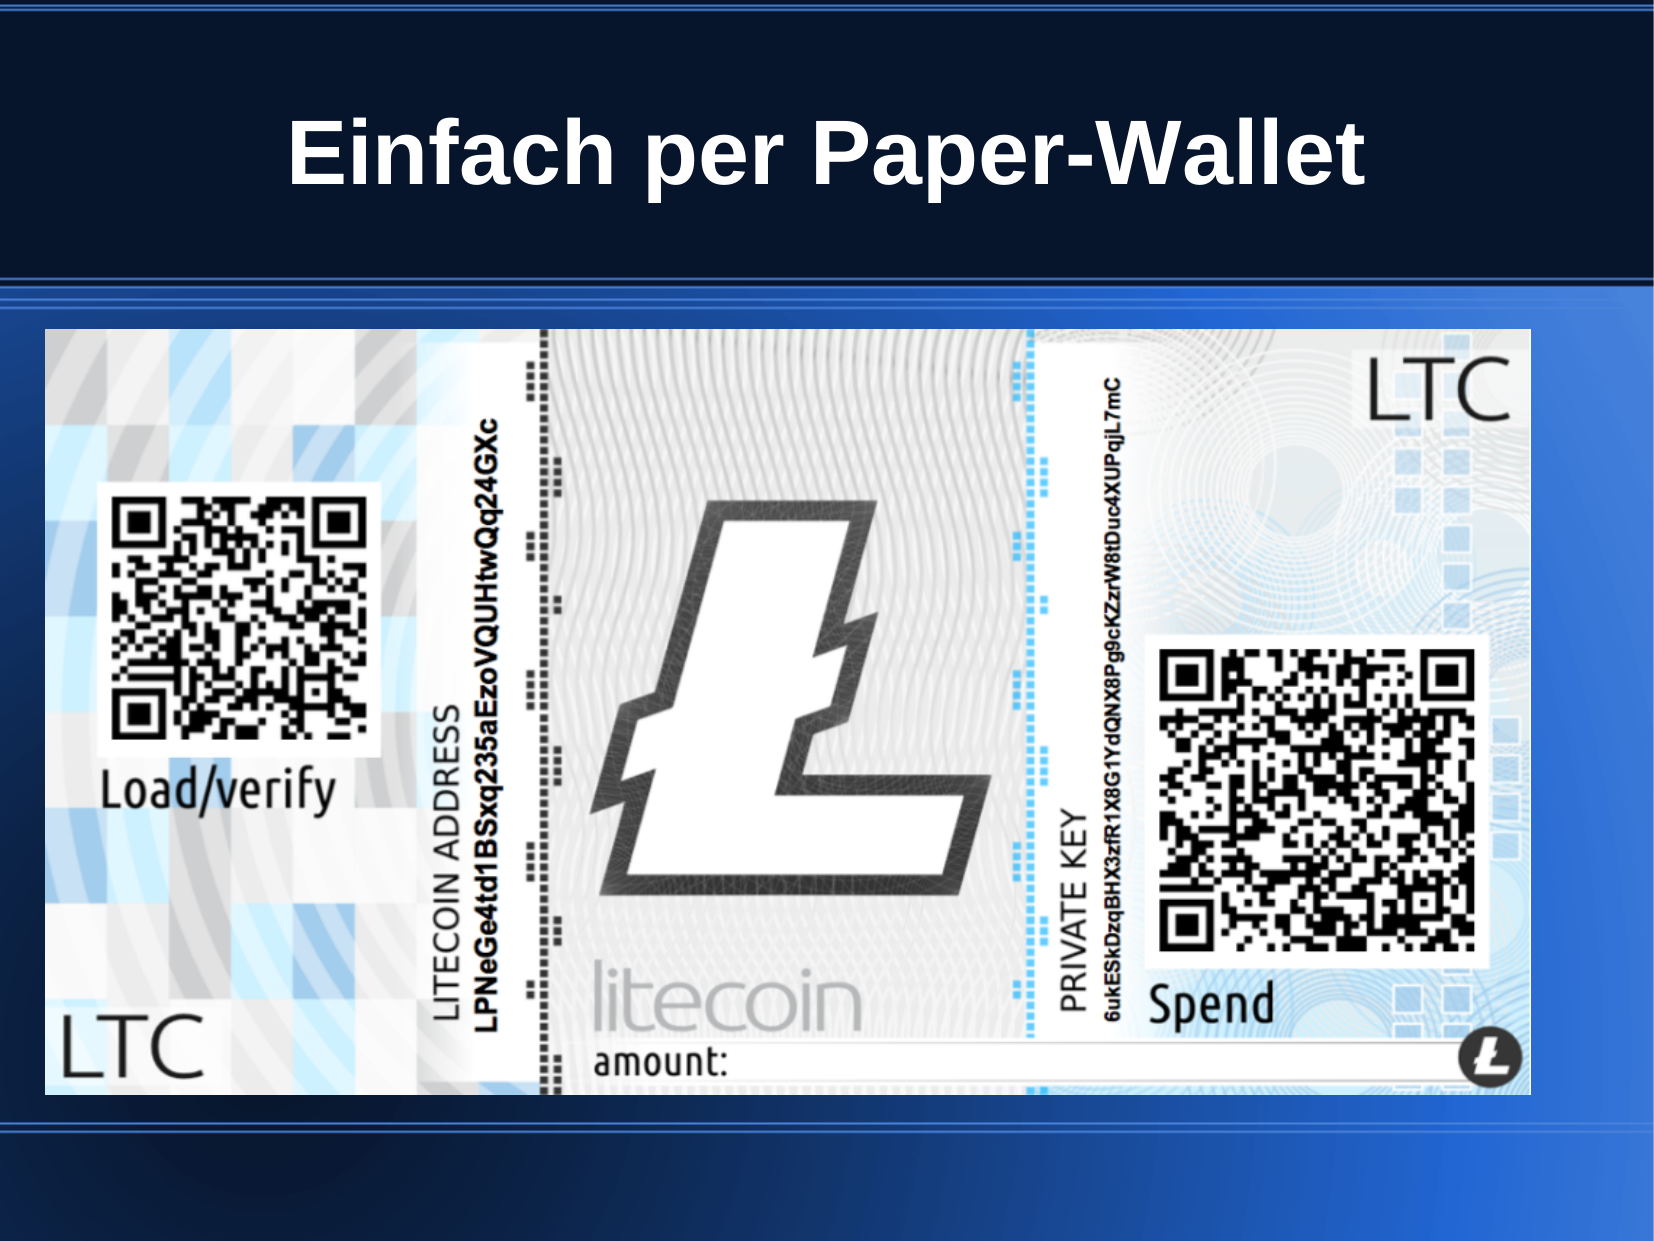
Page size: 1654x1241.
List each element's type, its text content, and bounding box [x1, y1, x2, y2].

title Einfach per Paper-Wallet [82, 49, 1571, 257]
picture [0, 0, 1654, 1241]
